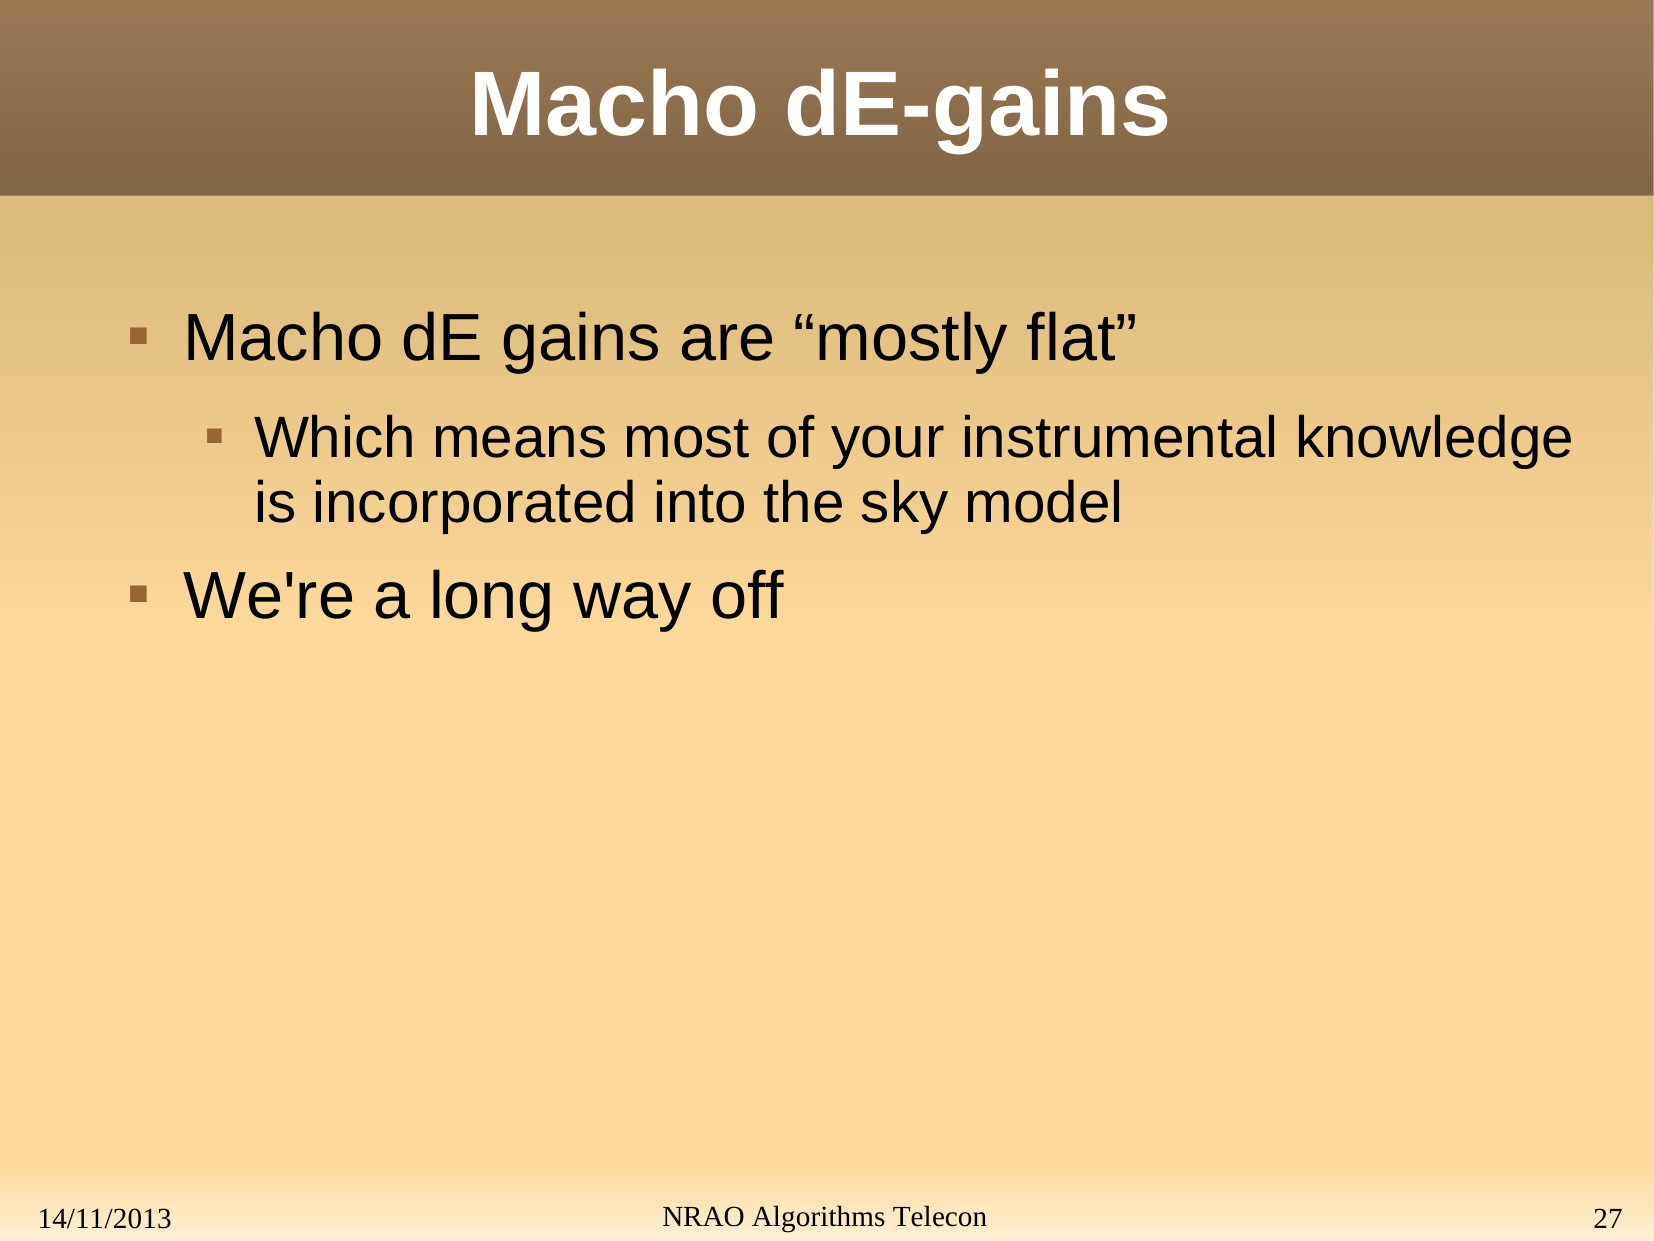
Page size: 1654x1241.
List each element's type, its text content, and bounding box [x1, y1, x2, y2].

title Macho dE-gains [76, 0, 1565, 208]
list Macho dE gains are “mostly flat” Which means most of your instrumental knowledge is incorporated into the sky model We're a long way off [112, 300, 1601, 1119]
picture [0, 0, 1654, 1241]
